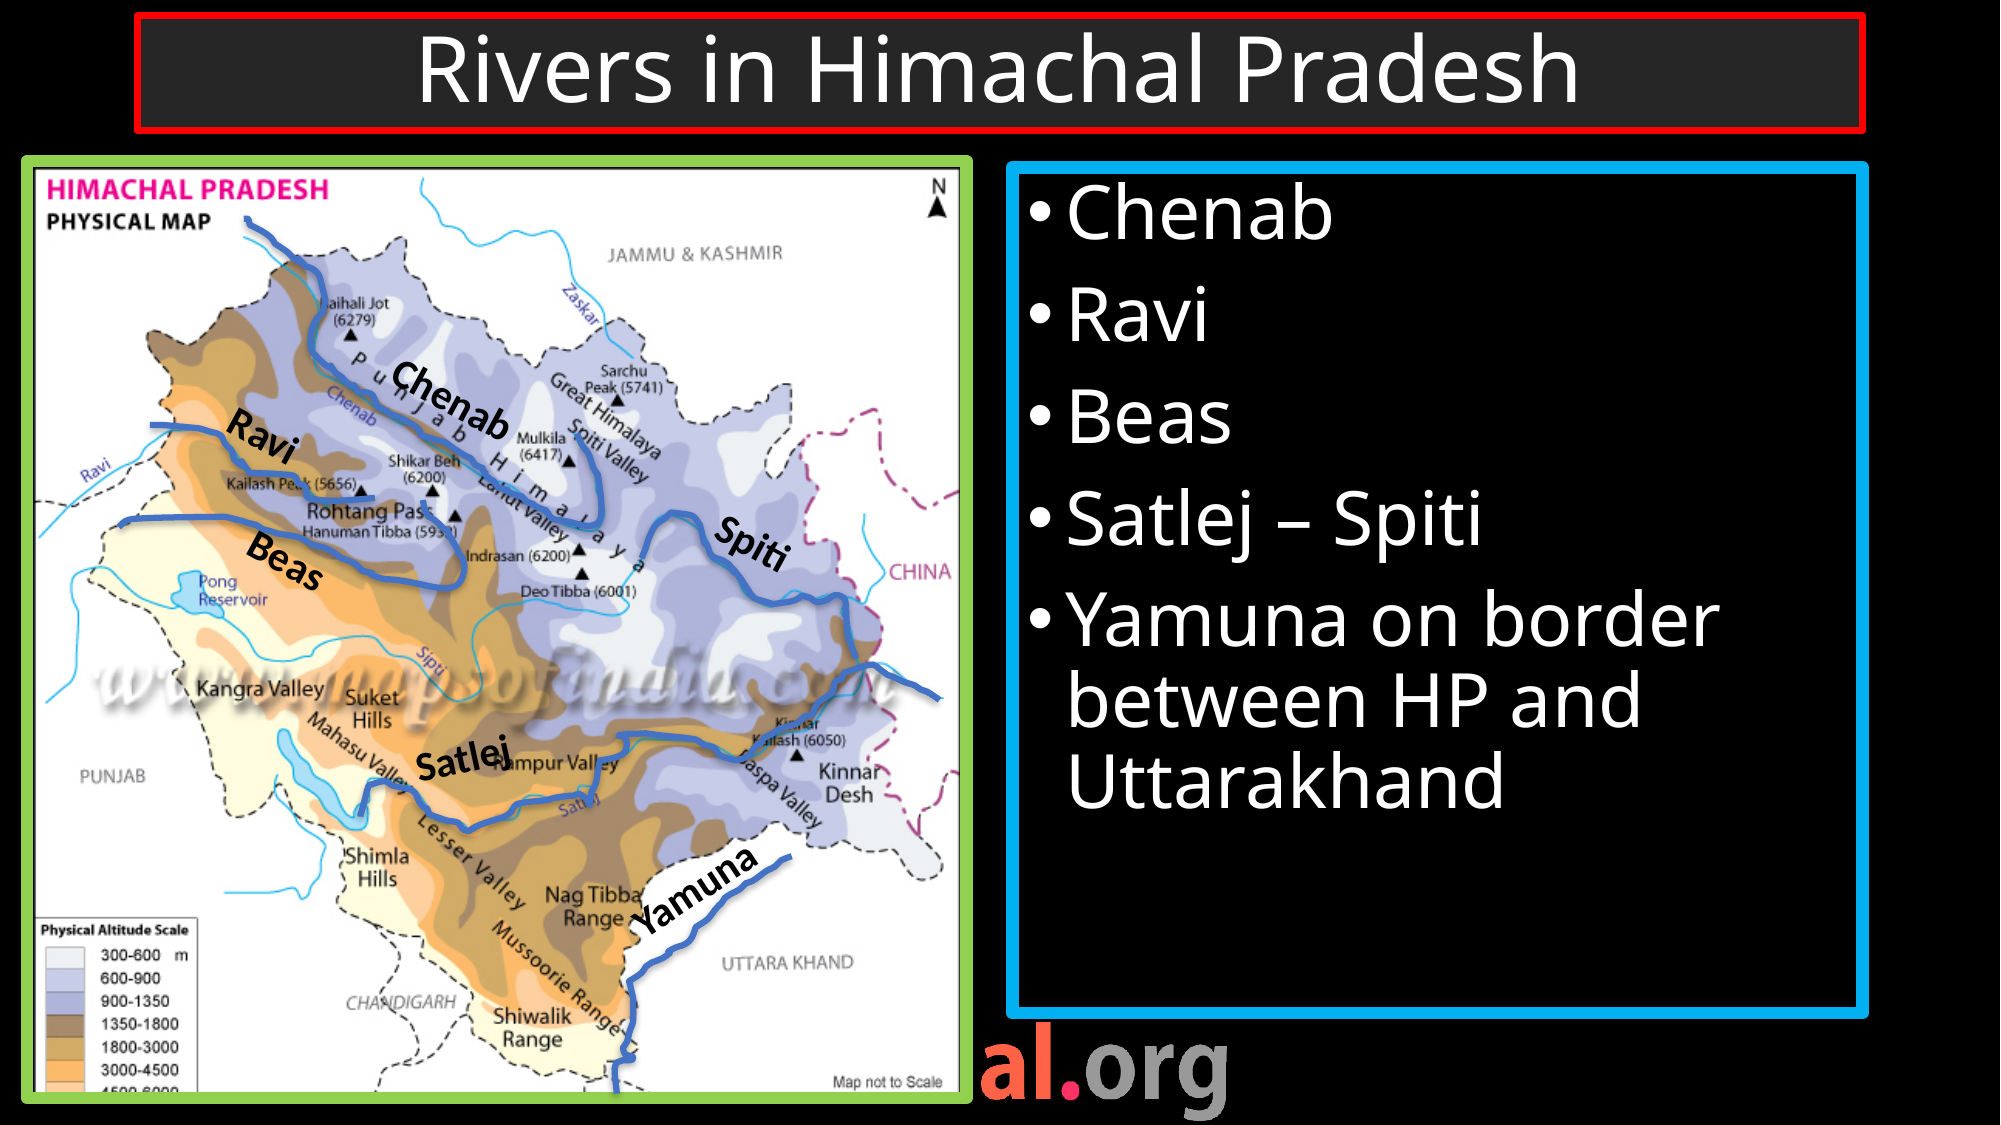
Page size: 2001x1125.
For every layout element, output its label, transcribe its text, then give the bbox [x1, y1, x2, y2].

picture [33, 167, 961, 1092]
text_box Chenab [367, 330, 562, 477]
text_box Beas [223, 503, 418, 650]
text_box Ravi [203, 380, 398, 527]
text_box Spiti [691, 487, 886, 634]
list Chenab Ravi Beas Satlej – Spiti Yamuna on border between HP and Uttarakhand [1012, 167, 1863, 1014]
text_box Satlej [394, 698, 590, 802]
text_box Yamuna [605, 804, 797, 961]
title Rivers in Himachal Pradesh [137, 15, 1863, 131]
picture [741, 1005, 1230, 1125]
